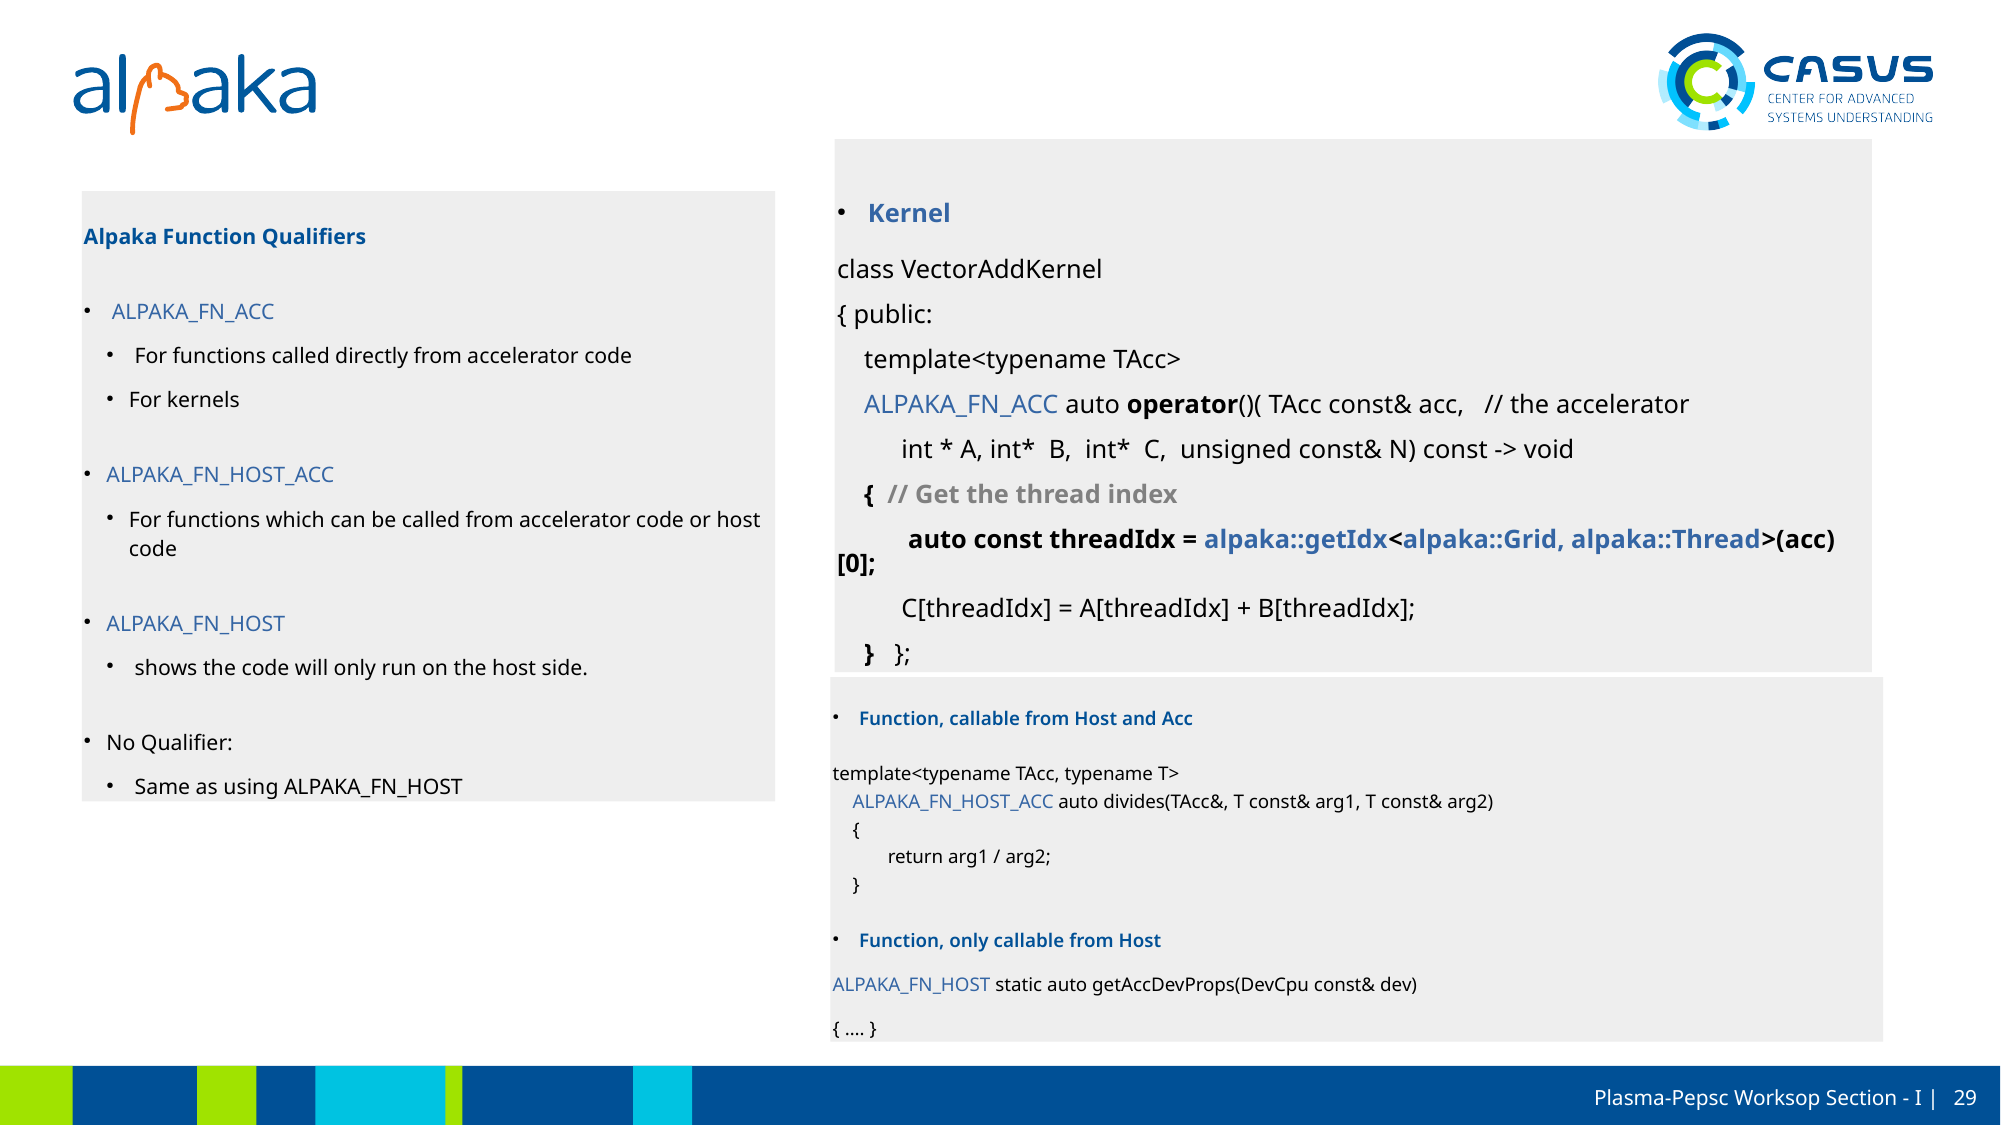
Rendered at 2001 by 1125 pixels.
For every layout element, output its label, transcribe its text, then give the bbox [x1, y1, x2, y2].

list Alpaka Function Qualifiers ALPAKA_FN_ACC For functions called directly from accelerator code For kernels ALPAKA_FN_HOST_ACC For functions which can be called from accelerator code or host code ALPAKA_FN_HOST shows the code will only run on the host side. No Qualifier: Same as using ALPAKA_FN_HOST [81, 191, 776, 802]
list Function, callable from Host and Acc template<typename TAcc, typename T> ALPAKA_FN_HOST_ACC auto divides(TAcc&, T const& arg1, T const& arg2) { return arg1 / arg2; } Function, only callable from Host ALPAKA_FN_HOST static auto getAccDevProps(DevCpu const& dev) { …. } [830, 677, 1884, 1042]
list Kernel class VectorAddKernel { public: template<typename TAcc> ALPAKA_FN_ACC auto operator()( TAcc const& acc, // the accelerator int * A, int* B, int* C, unsigned const& N) const -> void { // Get the thread index auto const threadIdx = alpaka::getIdx<alpaka::Grid, alpaka::Thread>(acc)[0]; C[threadIdx] = A[threadIdx] + B[threadIdx]; } }; [834, 139, 1872, 673]
picture [72, 53, 317, 136]
picture [1658, 33, 1933, 131]
